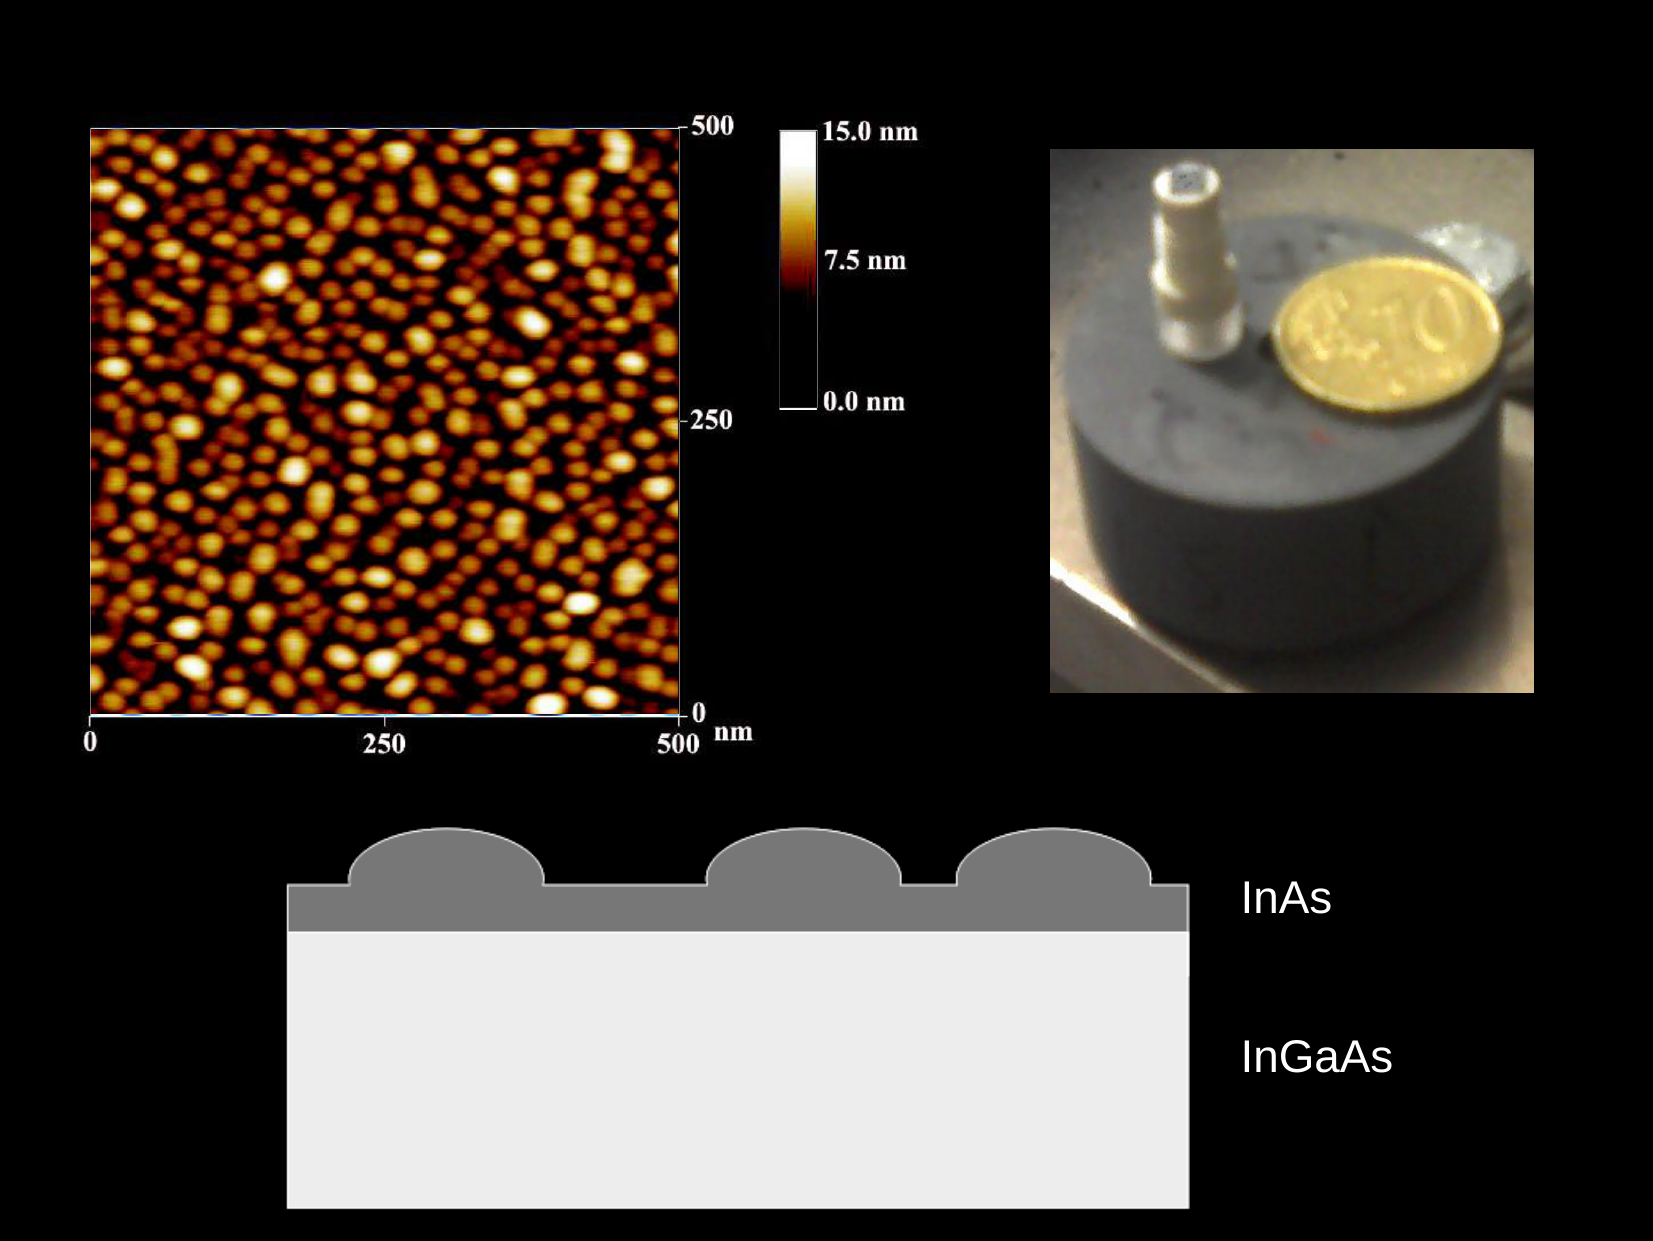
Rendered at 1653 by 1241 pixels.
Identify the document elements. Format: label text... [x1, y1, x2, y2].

picture [75, 112, 937, 764]
picture [252, 794, 1222, 1238]
text_box InGaAs [1225, 1021, 1451, 1088]
picture [1050, 149, 1534, 693]
text_box InAs [1225, 862, 1451, 929]
